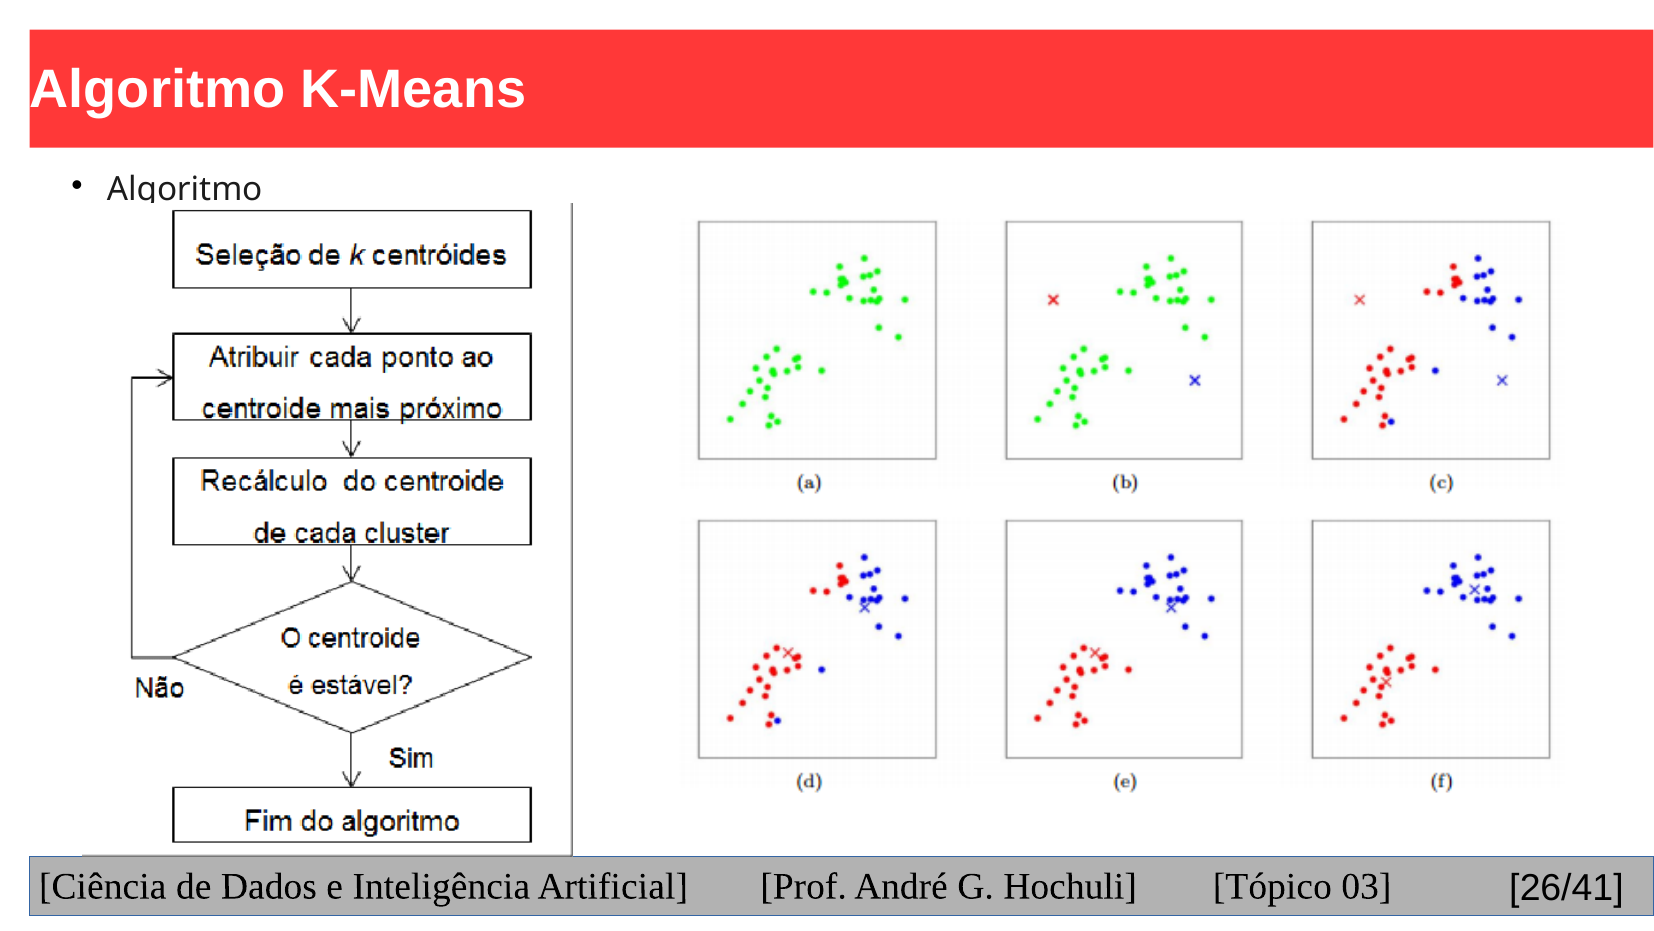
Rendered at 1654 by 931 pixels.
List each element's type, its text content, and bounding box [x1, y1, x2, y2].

picture [679, 209, 1565, 807]
title Algoritmo K-Means [29, 29, 1654, 148]
text_box Algoritmo [56, 89, 1595, 931]
picture [82, 203, 573, 857]
